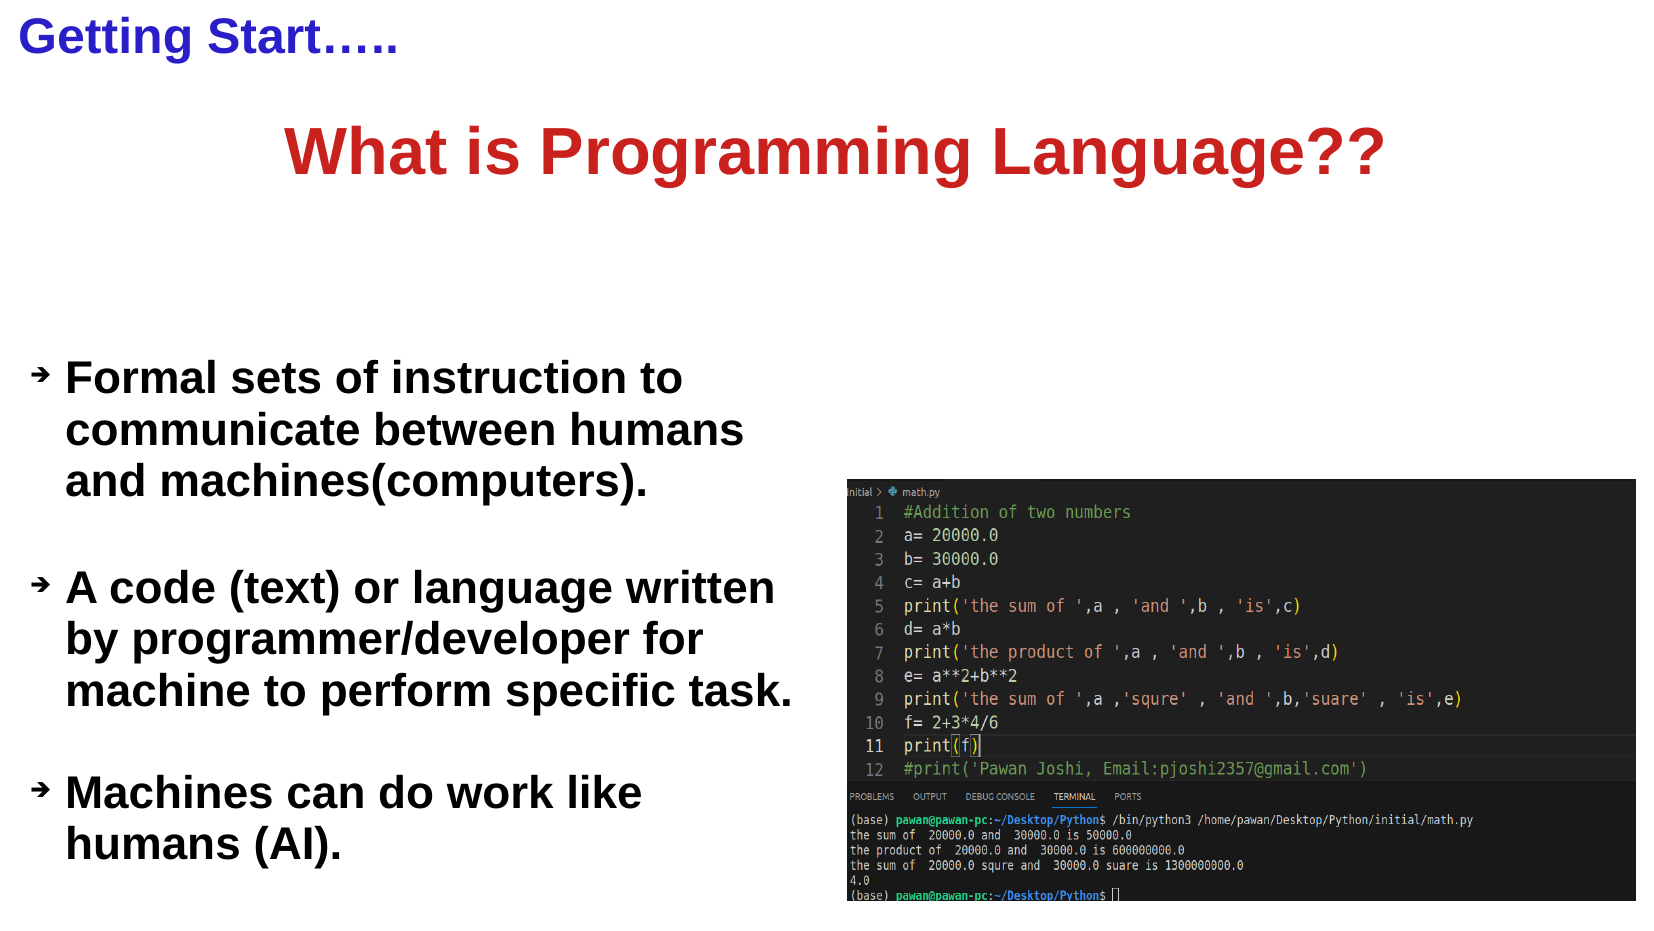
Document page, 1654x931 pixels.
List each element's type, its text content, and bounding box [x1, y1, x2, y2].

text_box What is Programming Language?? [270, 106, 1426, 271]
picture [847, 479, 1636, 901]
text_box Getting Start….. [0, 1, 419, 72]
text_box Formal sets of instruction to communicate between humans and machines(computers). A code (text) or language written by programmer/developer for machine to perform specific task. Machines can do work like humans (AI). [15, 345, 811, 877]
